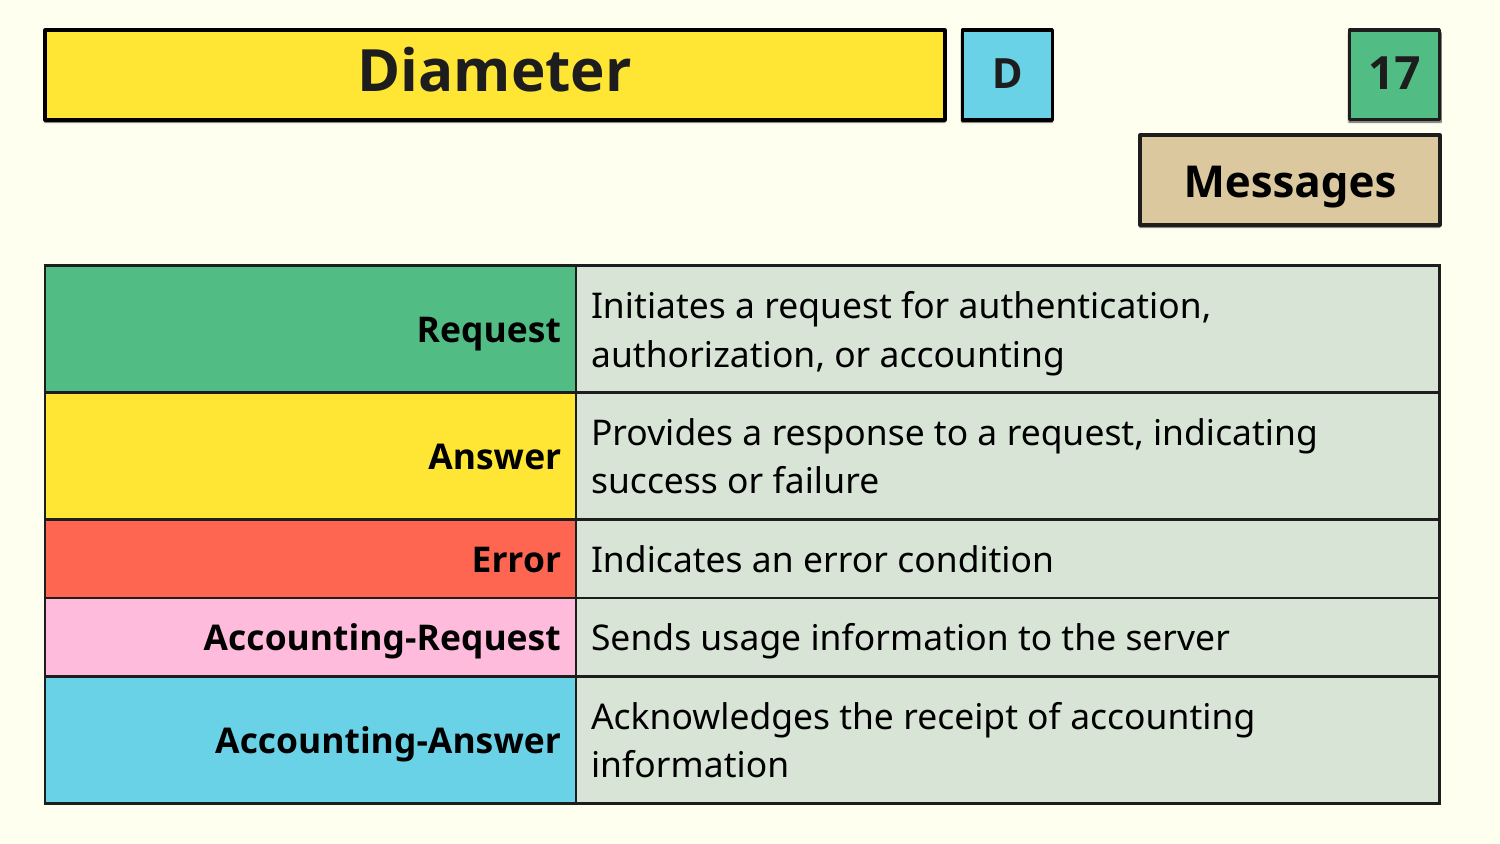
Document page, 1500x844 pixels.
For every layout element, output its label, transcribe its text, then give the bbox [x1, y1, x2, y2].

table_cell Sends usage information to the server [577, 599, 1438, 675]
table_cell Accounting-Request [46, 599, 575, 675]
table_cell Indicates an error condition [577, 521, 1438, 597]
title D [962, 30, 1053, 120]
title Messages [1140, 135, 1440, 225]
table_header Initiates a request for authentication, authorization, or accounting [577, 267, 1438, 391]
table_header Request [46, 267, 575, 391]
table_cell Error [46, 521, 575, 597]
table_cell Acknowledges the receipt of accounting information [577, 678, 1438, 802]
table_cell Provides a response to a request, indicating success or failure [577, 394, 1438, 518]
table_cell Accounting-Answer [46, 678, 575, 802]
title Diameter [45, 30, 945, 120]
table_cell Answer [46, 394, 575, 518]
